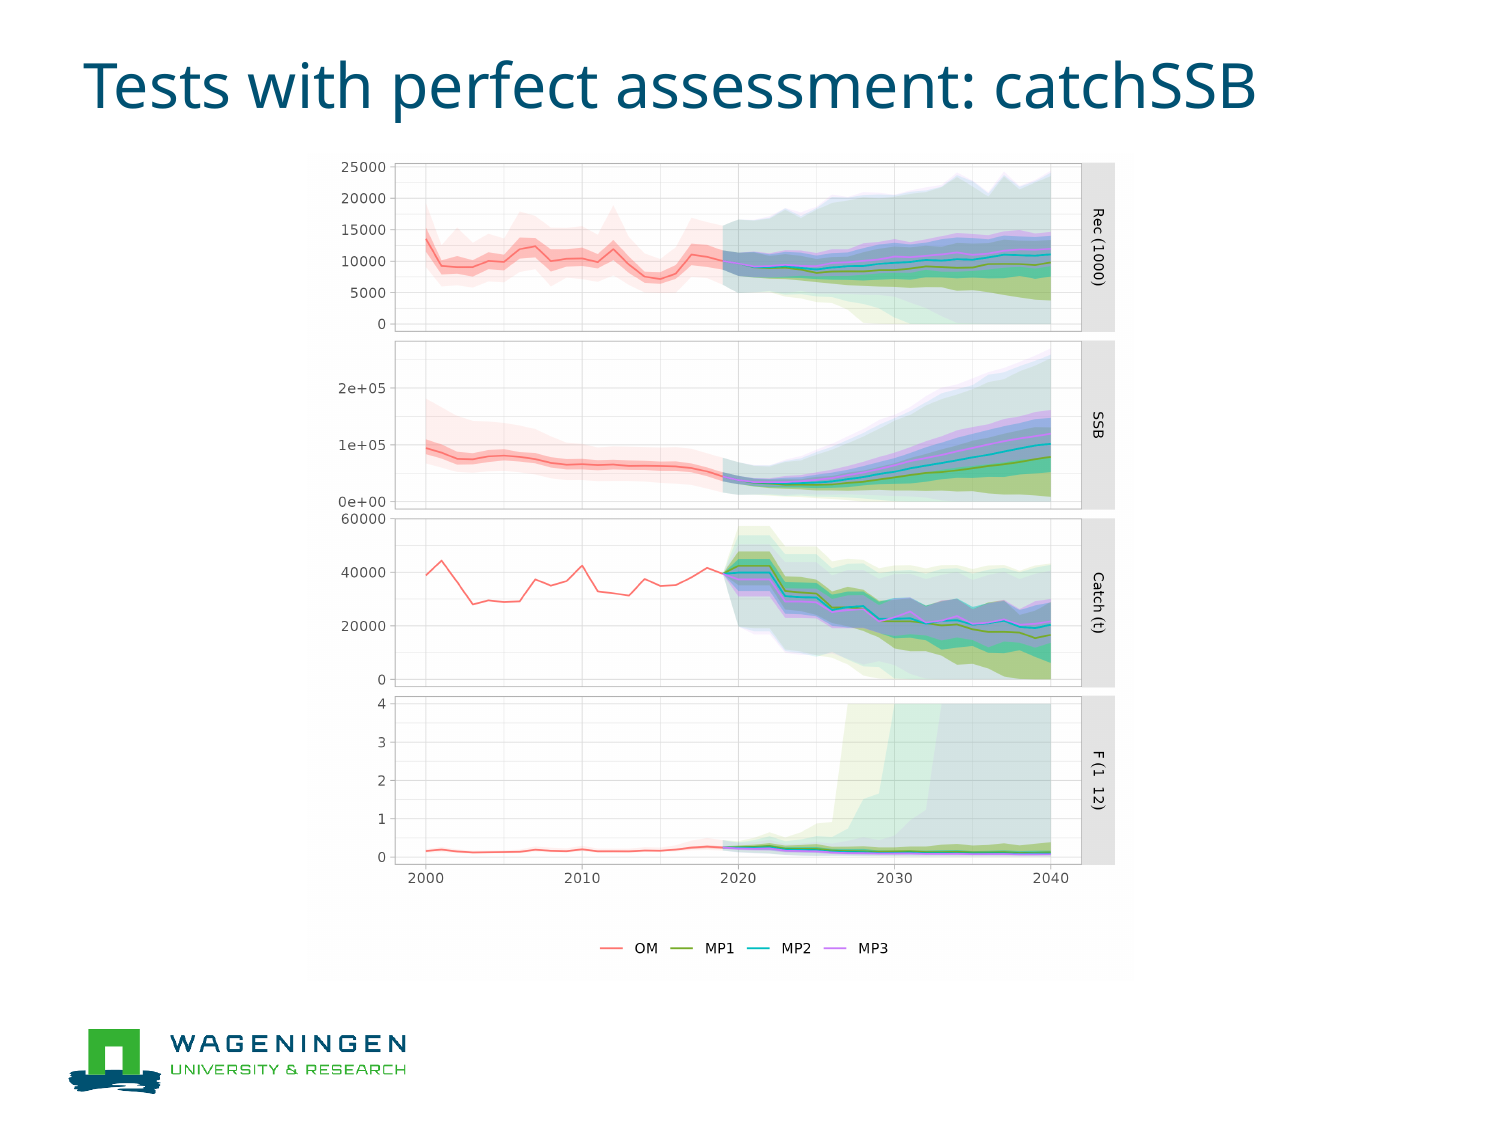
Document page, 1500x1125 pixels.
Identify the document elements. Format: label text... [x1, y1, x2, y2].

title Tests with perfect assessment: catchSSB [80, 37, 1466, 168]
picture [0, 0, 1500, 1125]
